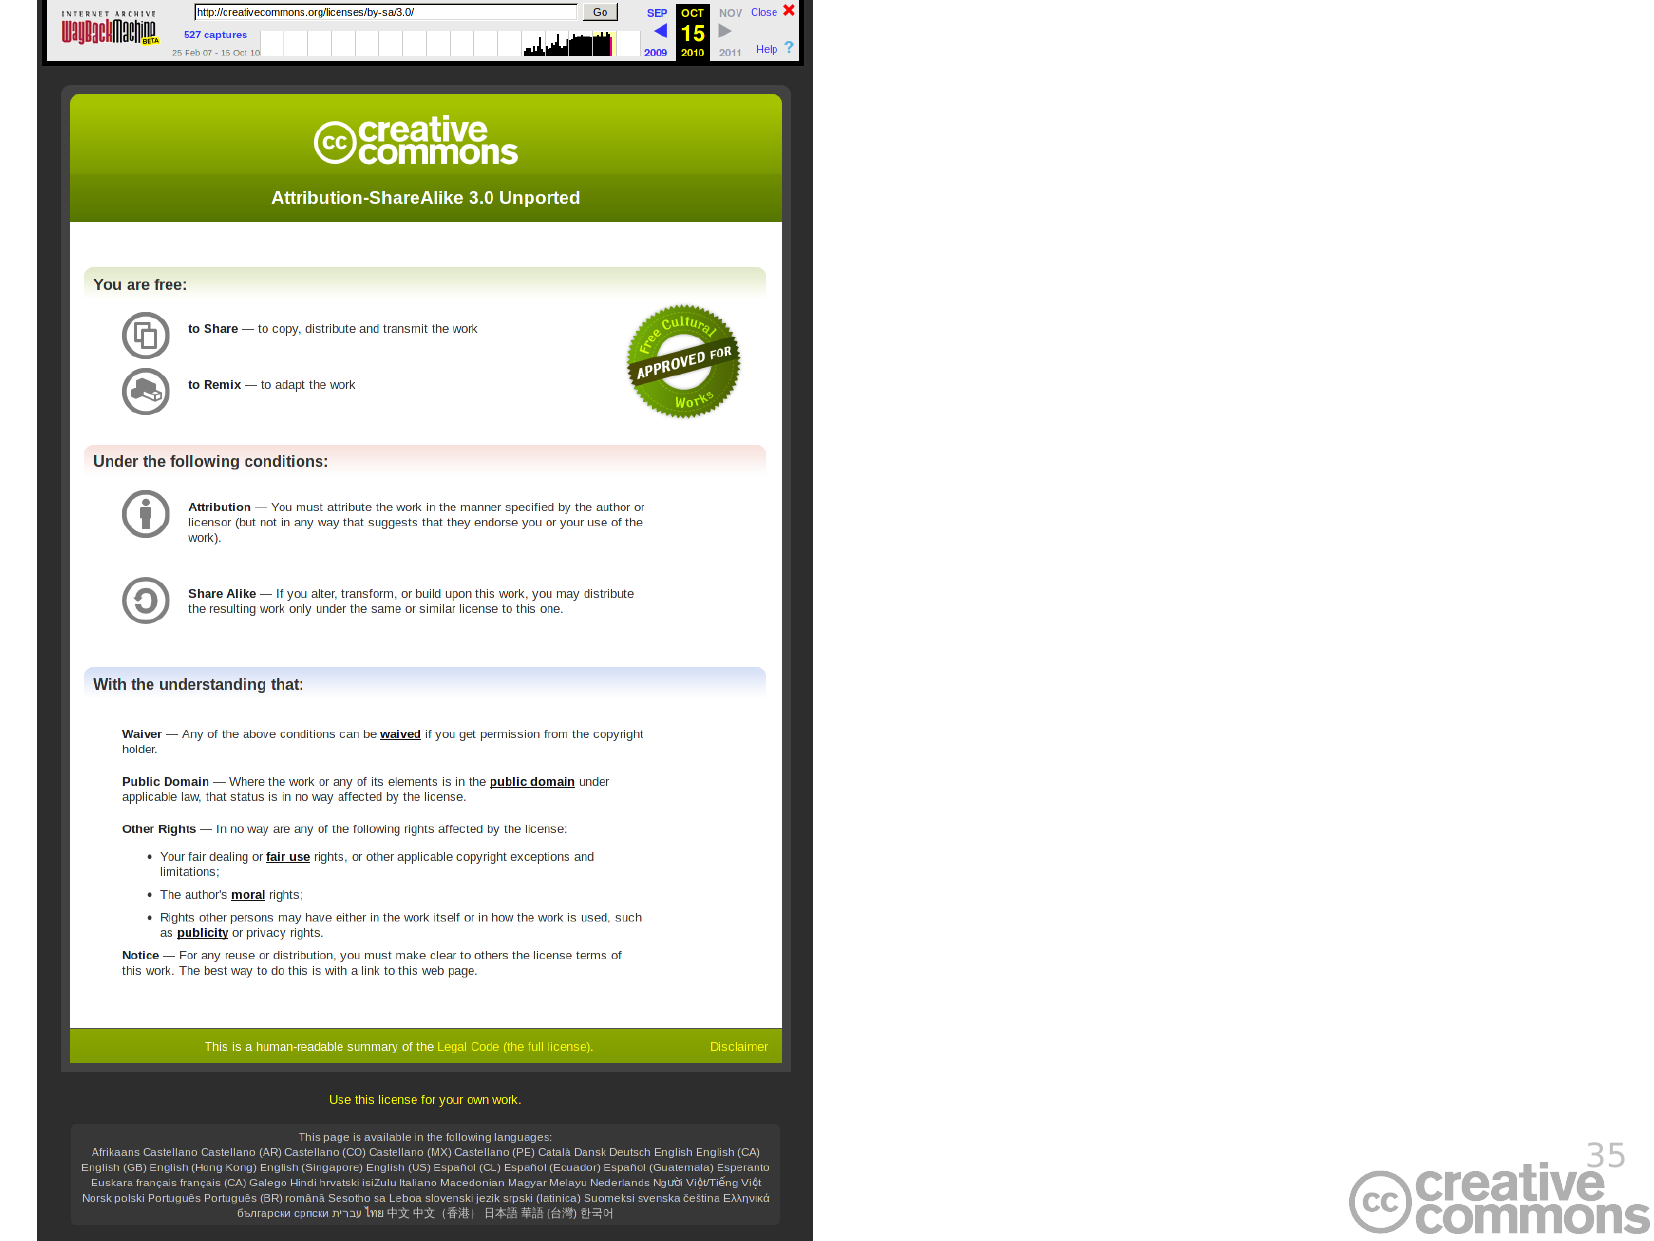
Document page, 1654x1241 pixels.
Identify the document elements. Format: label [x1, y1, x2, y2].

picture [1349, 1162, 1650, 1234]
picture [37, 0, 813, 1241]
